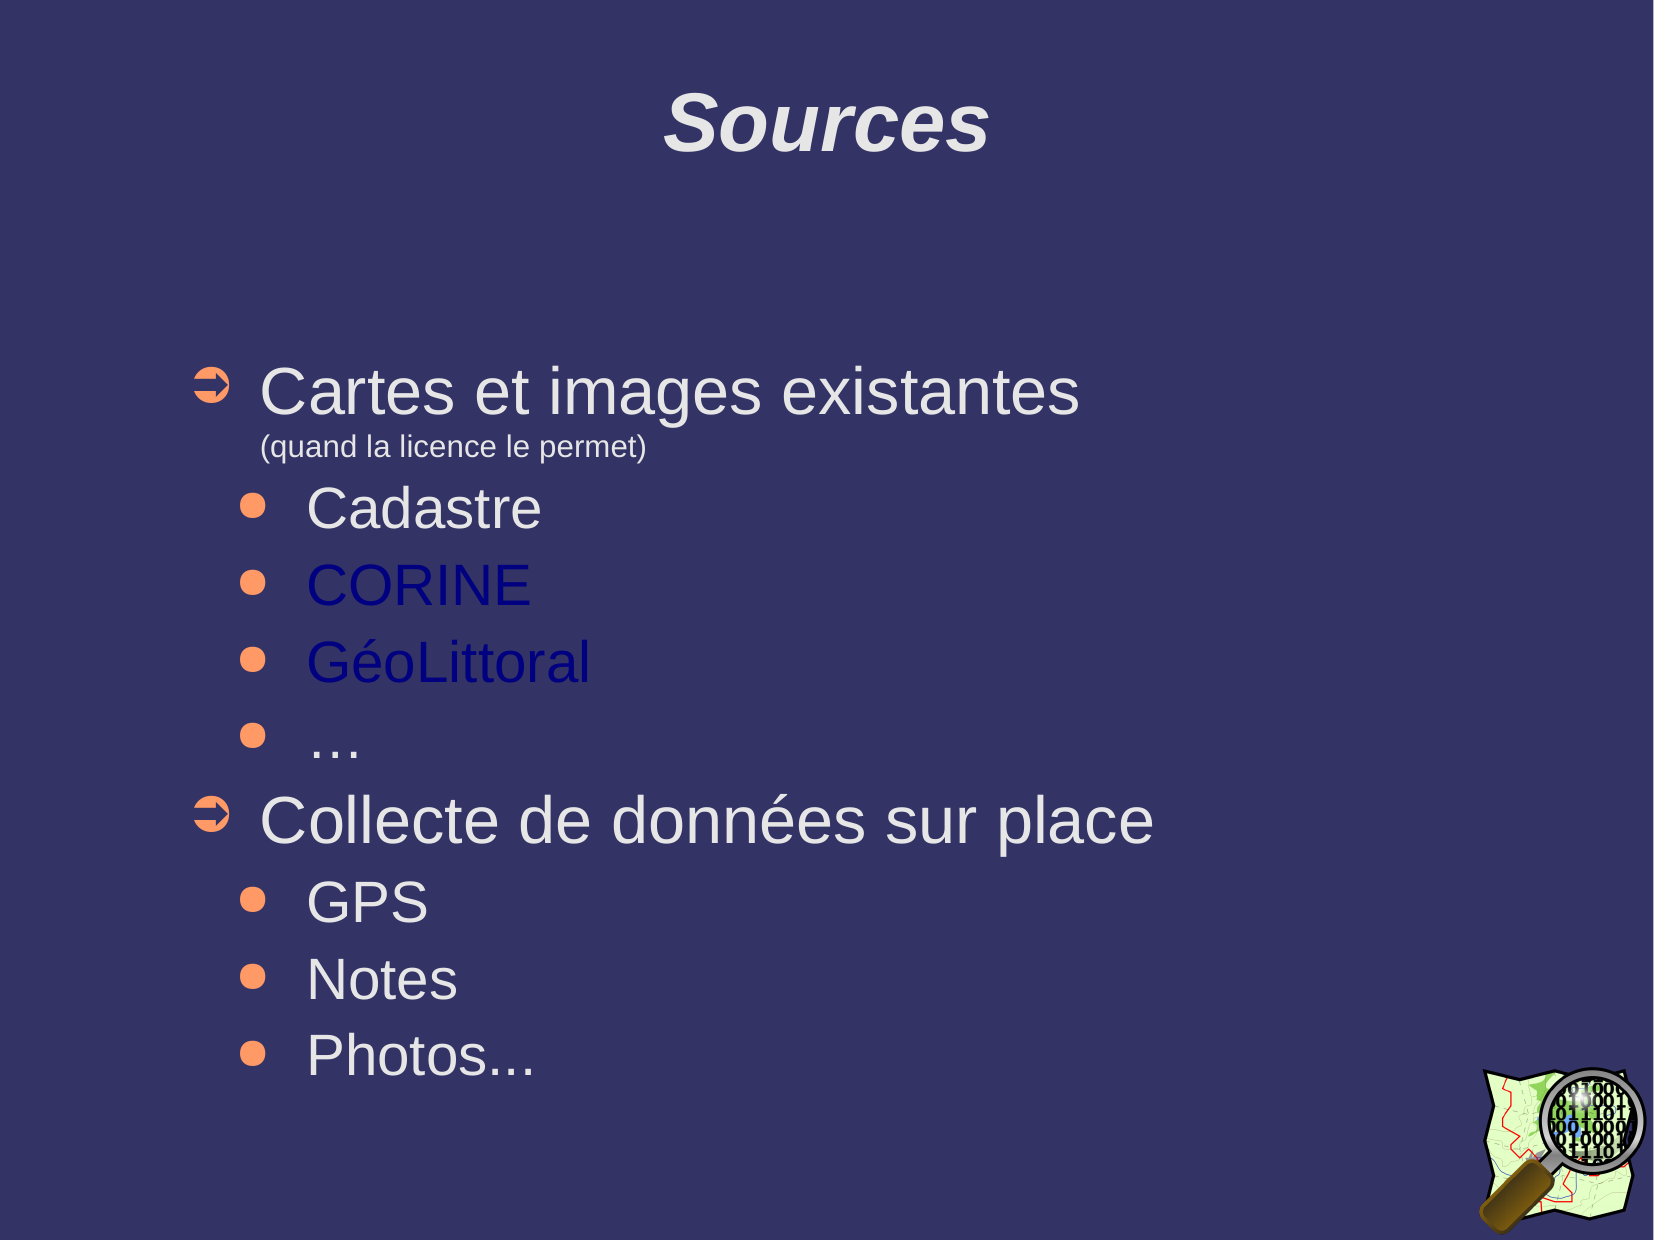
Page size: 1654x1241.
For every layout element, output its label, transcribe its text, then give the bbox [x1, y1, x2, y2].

list Cartes et images existantes (quand la licence le permet) Cadastre CORINE GéoLittoral … Collecte de données sur place GPS Notes Photos... [177, 354, 1568, 1136]
title Sources [121, 19, 1534, 227]
picture [1476, 1062, 1650, 1236]
